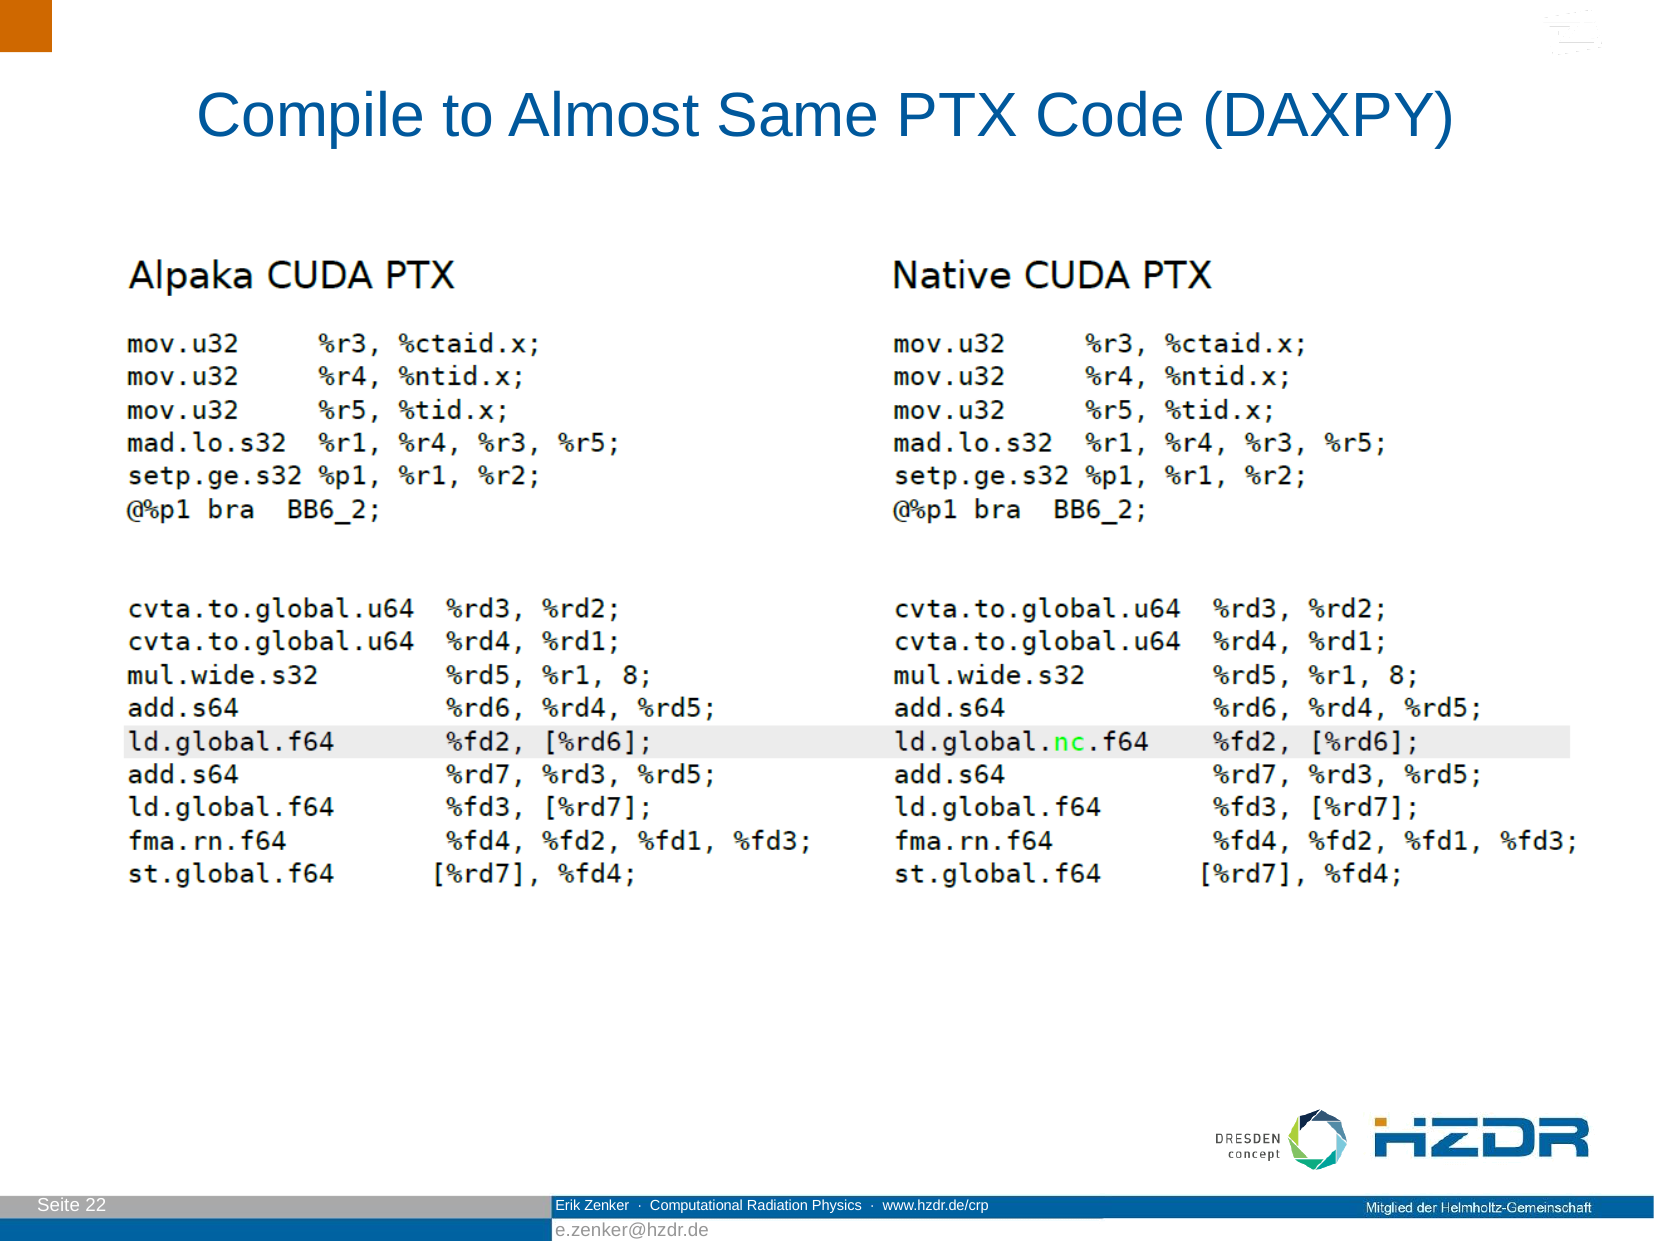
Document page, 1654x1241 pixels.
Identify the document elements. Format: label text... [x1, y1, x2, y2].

picture [0, 0, 1654, 1241]
title Compile to Almost Same PTX Code (DAXPY) [82, 37, 1571, 193]
